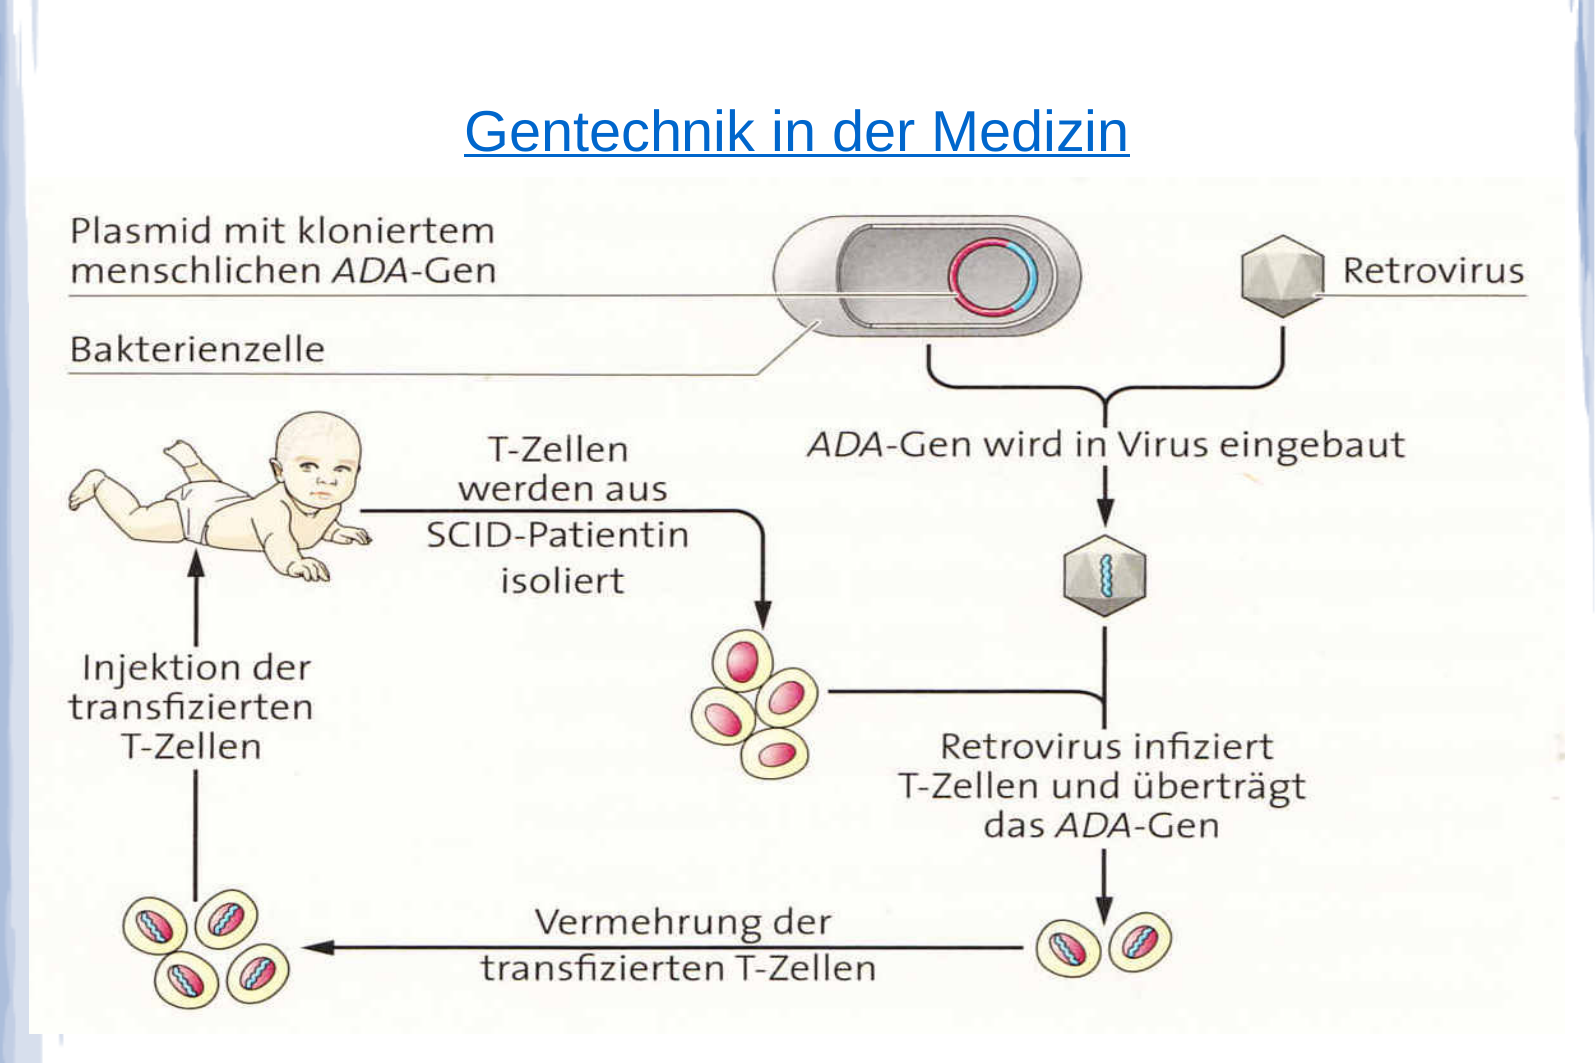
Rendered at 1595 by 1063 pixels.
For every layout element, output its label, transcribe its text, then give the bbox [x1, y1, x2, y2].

picture [0, 0, 1595, 1063]
title Gentechnik in der Medizin [79, 42, 1515, 177]
